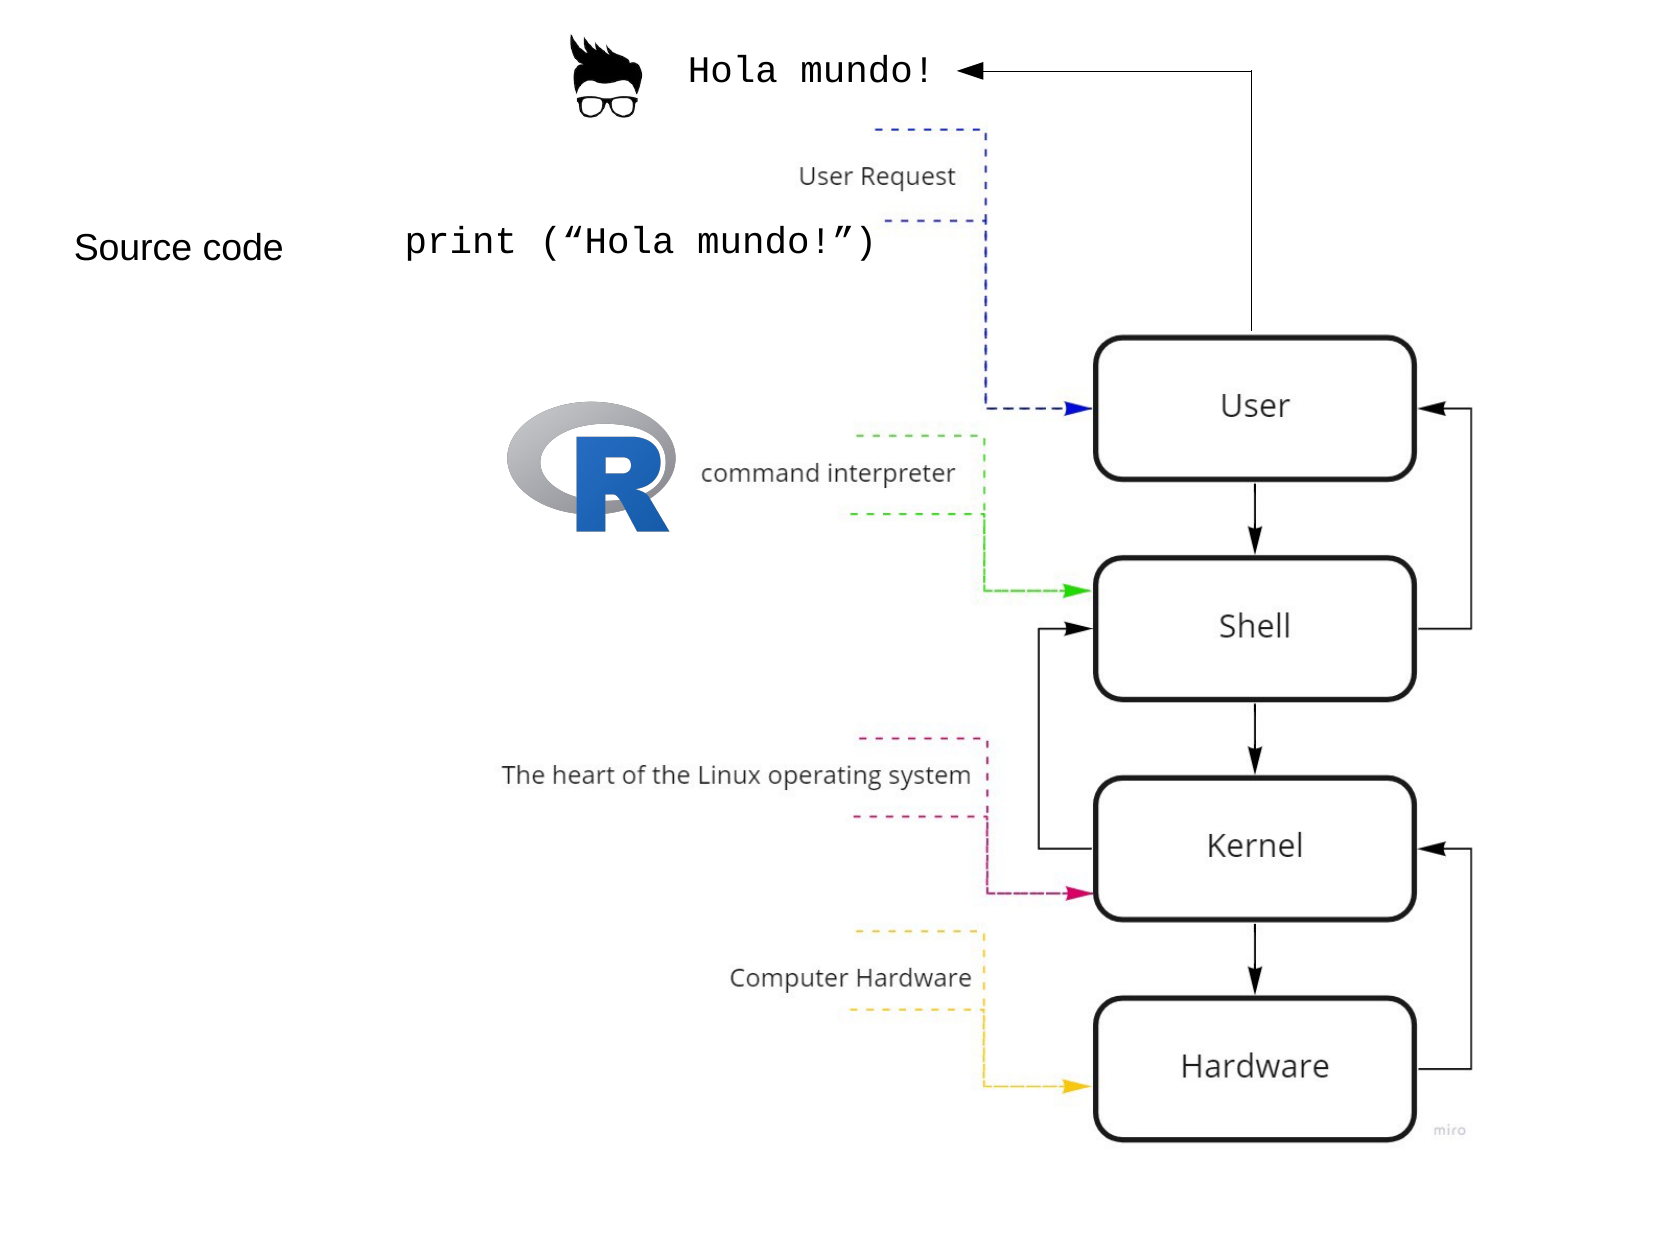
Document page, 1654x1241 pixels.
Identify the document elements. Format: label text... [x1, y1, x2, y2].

text_box Source code [59, 218, 299, 276]
picture [486, 3, 1489, 1158]
text_box print (“Hola mundo!”) [389, 214, 898, 315]
text_box Hola mundo! [673, 43, 1182, 144]
